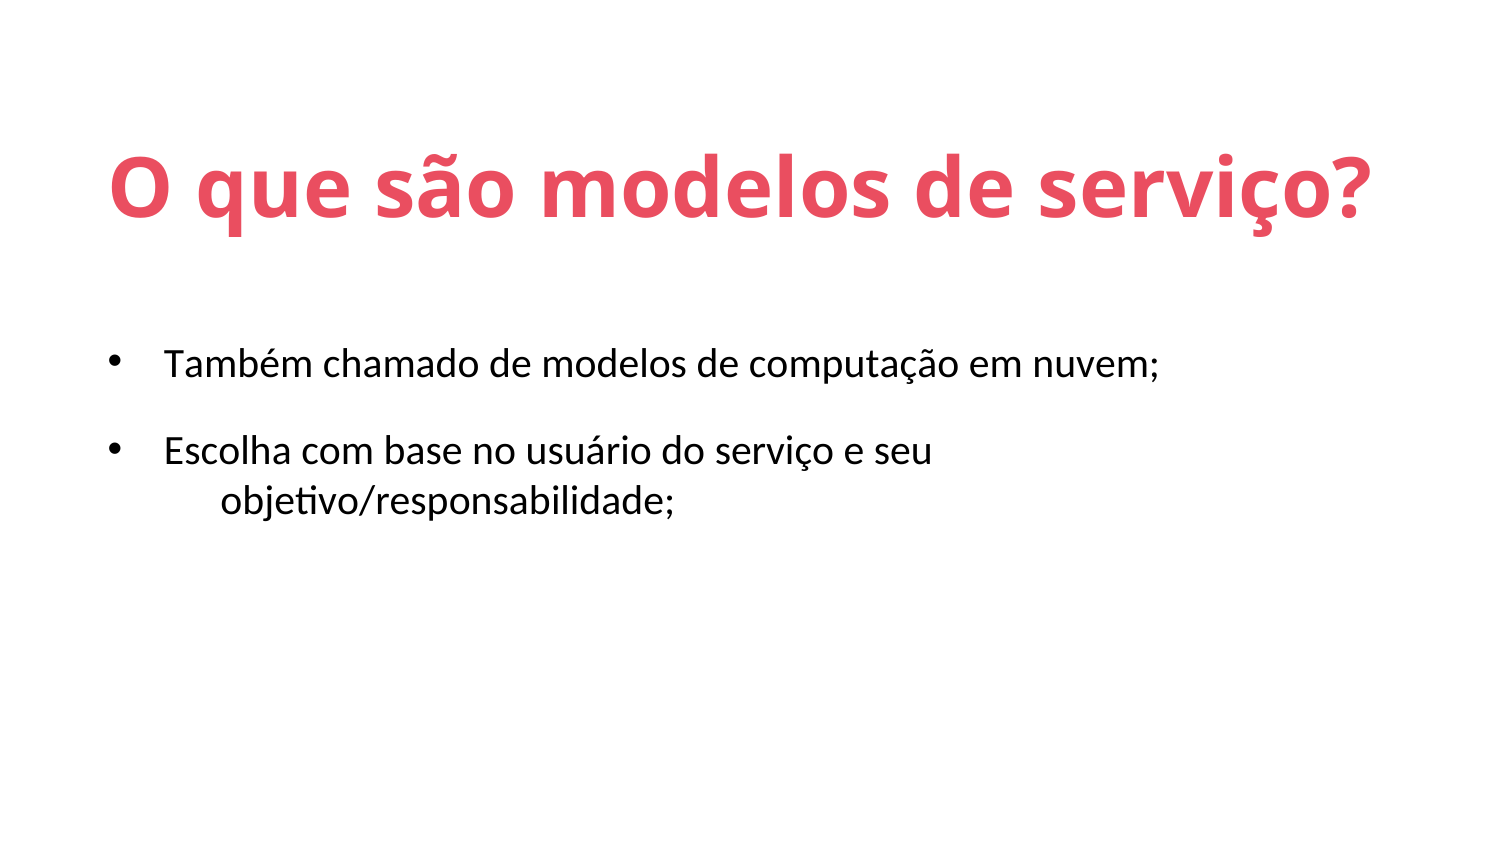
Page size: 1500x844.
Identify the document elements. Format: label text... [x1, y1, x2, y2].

text_box O que são modelos de serviço? [92, 104, 1408, 243]
text_box Também chamado de modelos de computação em nuvem; Escolha com base no usuário do serviço e seu objetivo/responsabilidade; [92, 320, 1360, 601]
